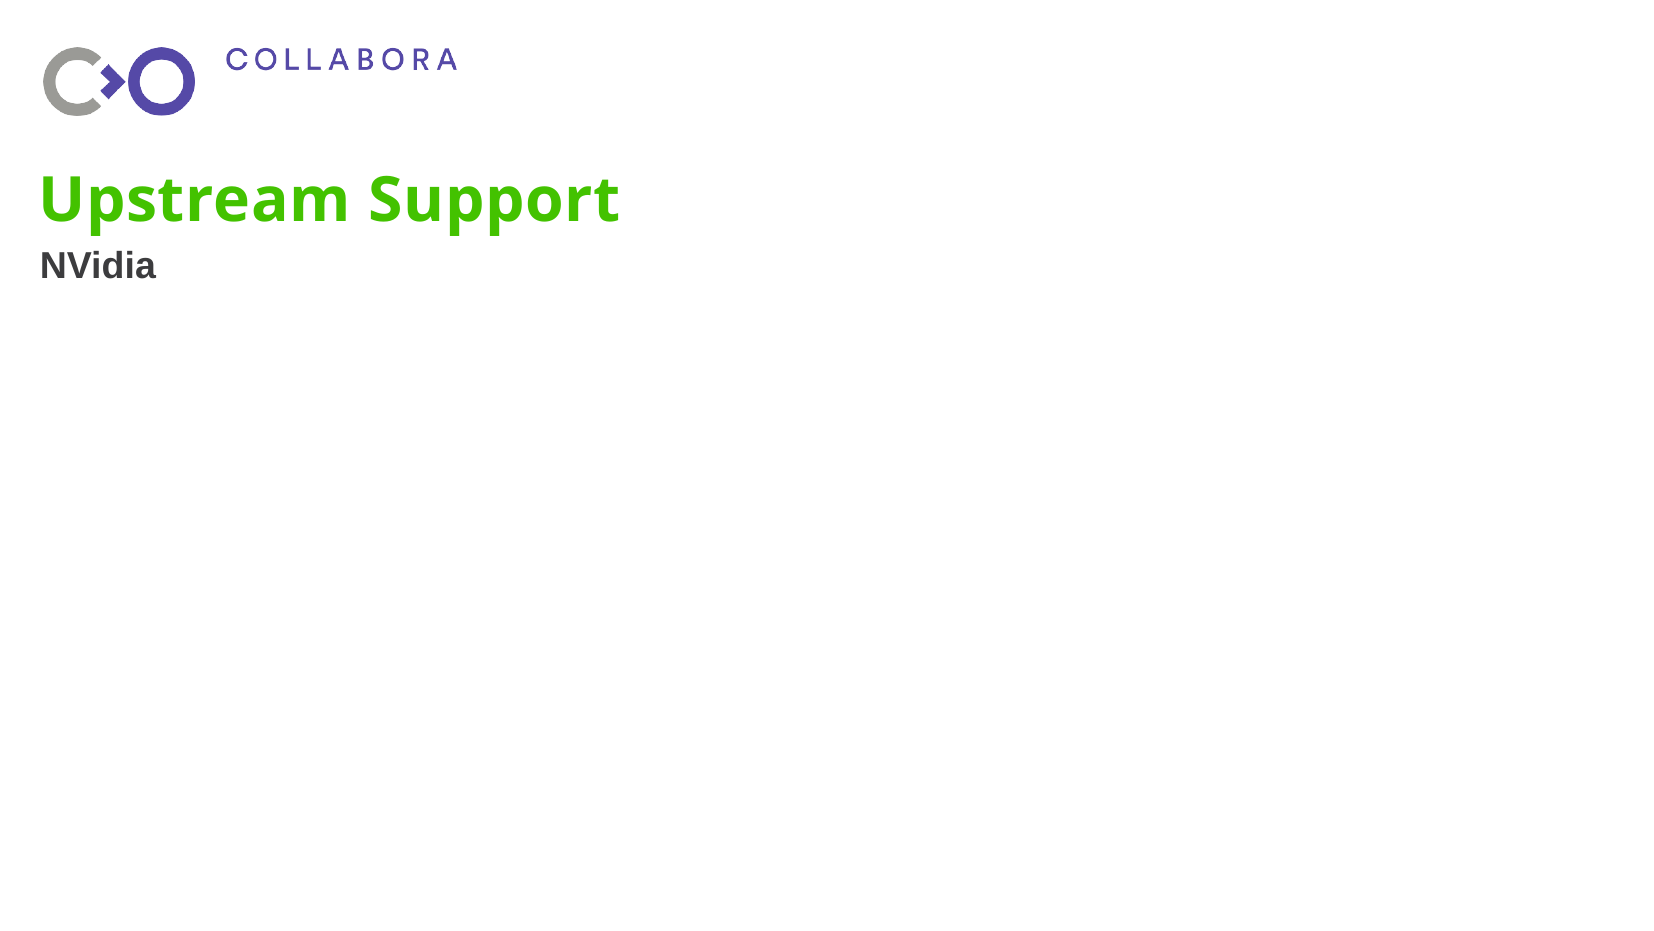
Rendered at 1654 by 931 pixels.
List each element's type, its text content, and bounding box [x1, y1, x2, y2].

picture [43, 47, 457, 116]
text_box NVidia [39, 240, 1613, 290]
title Upstream Support [38, 159, 1614, 216]
